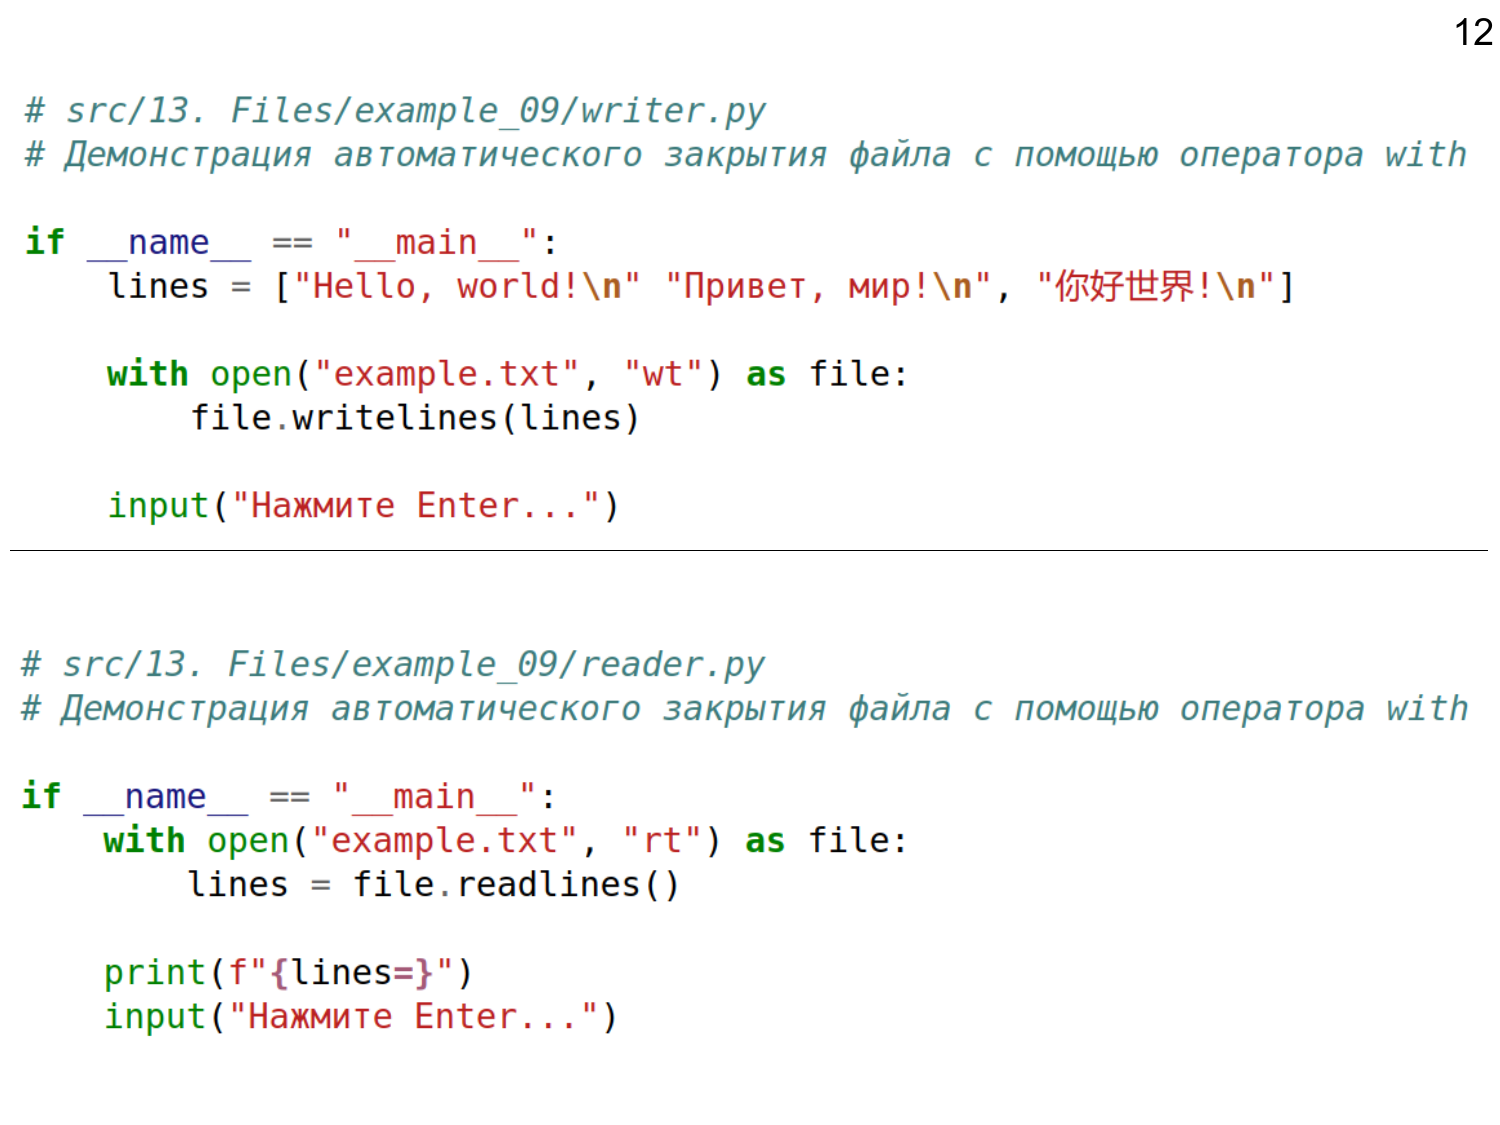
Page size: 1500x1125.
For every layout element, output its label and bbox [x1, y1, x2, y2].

picture [12, 85, 1481, 538]
picture [12, 640, 1475, 1049]
